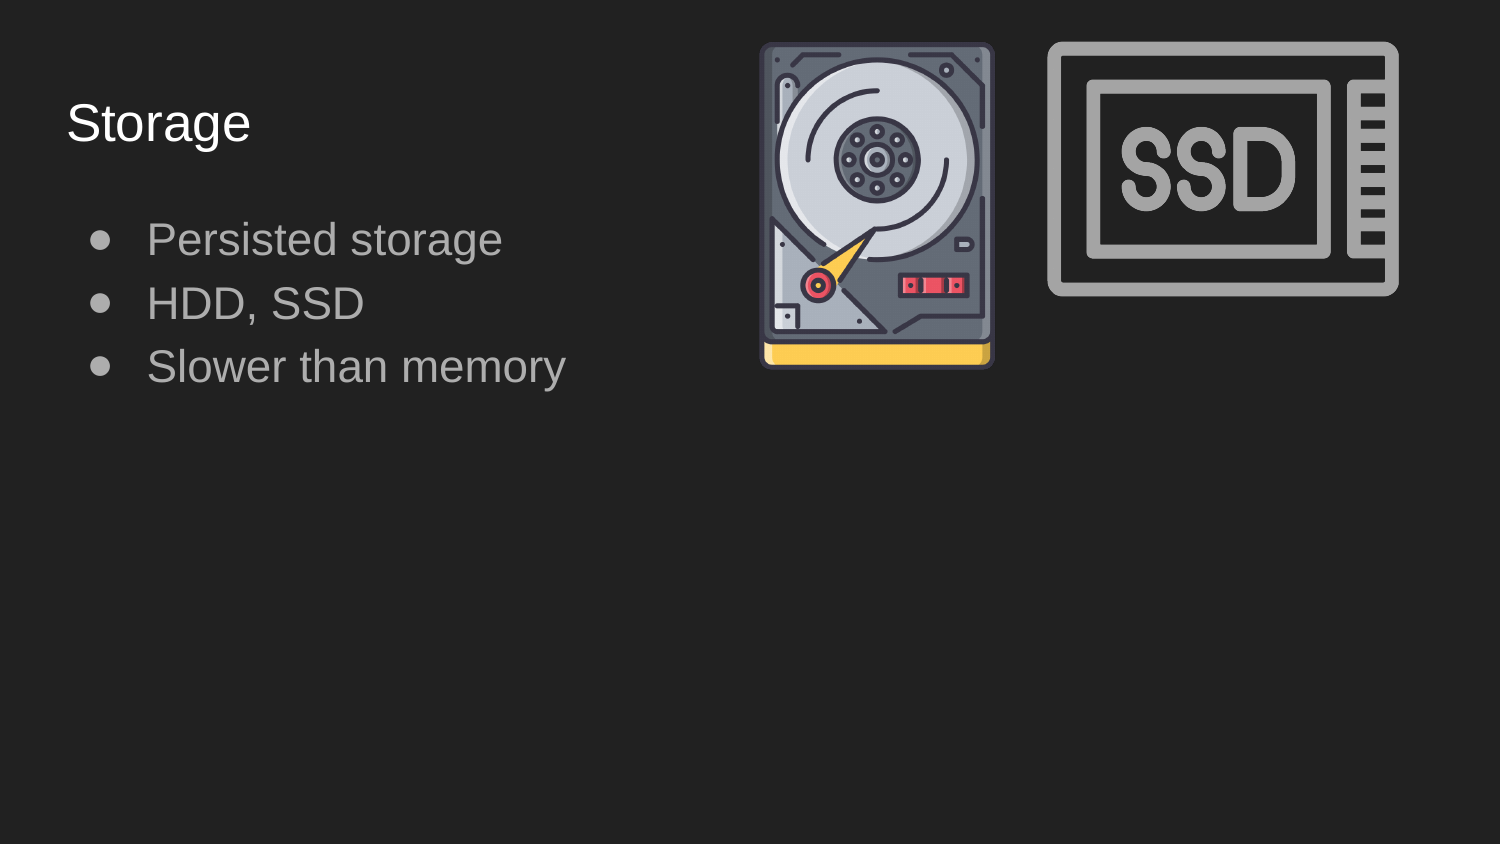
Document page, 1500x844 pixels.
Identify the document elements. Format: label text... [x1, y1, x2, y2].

title Storage [51, 72, 750, 167]
list Persisted storage HDD, SSD Slower than memory [56, 186, 992, 570]
picture [750, 20, 1483, 377]
